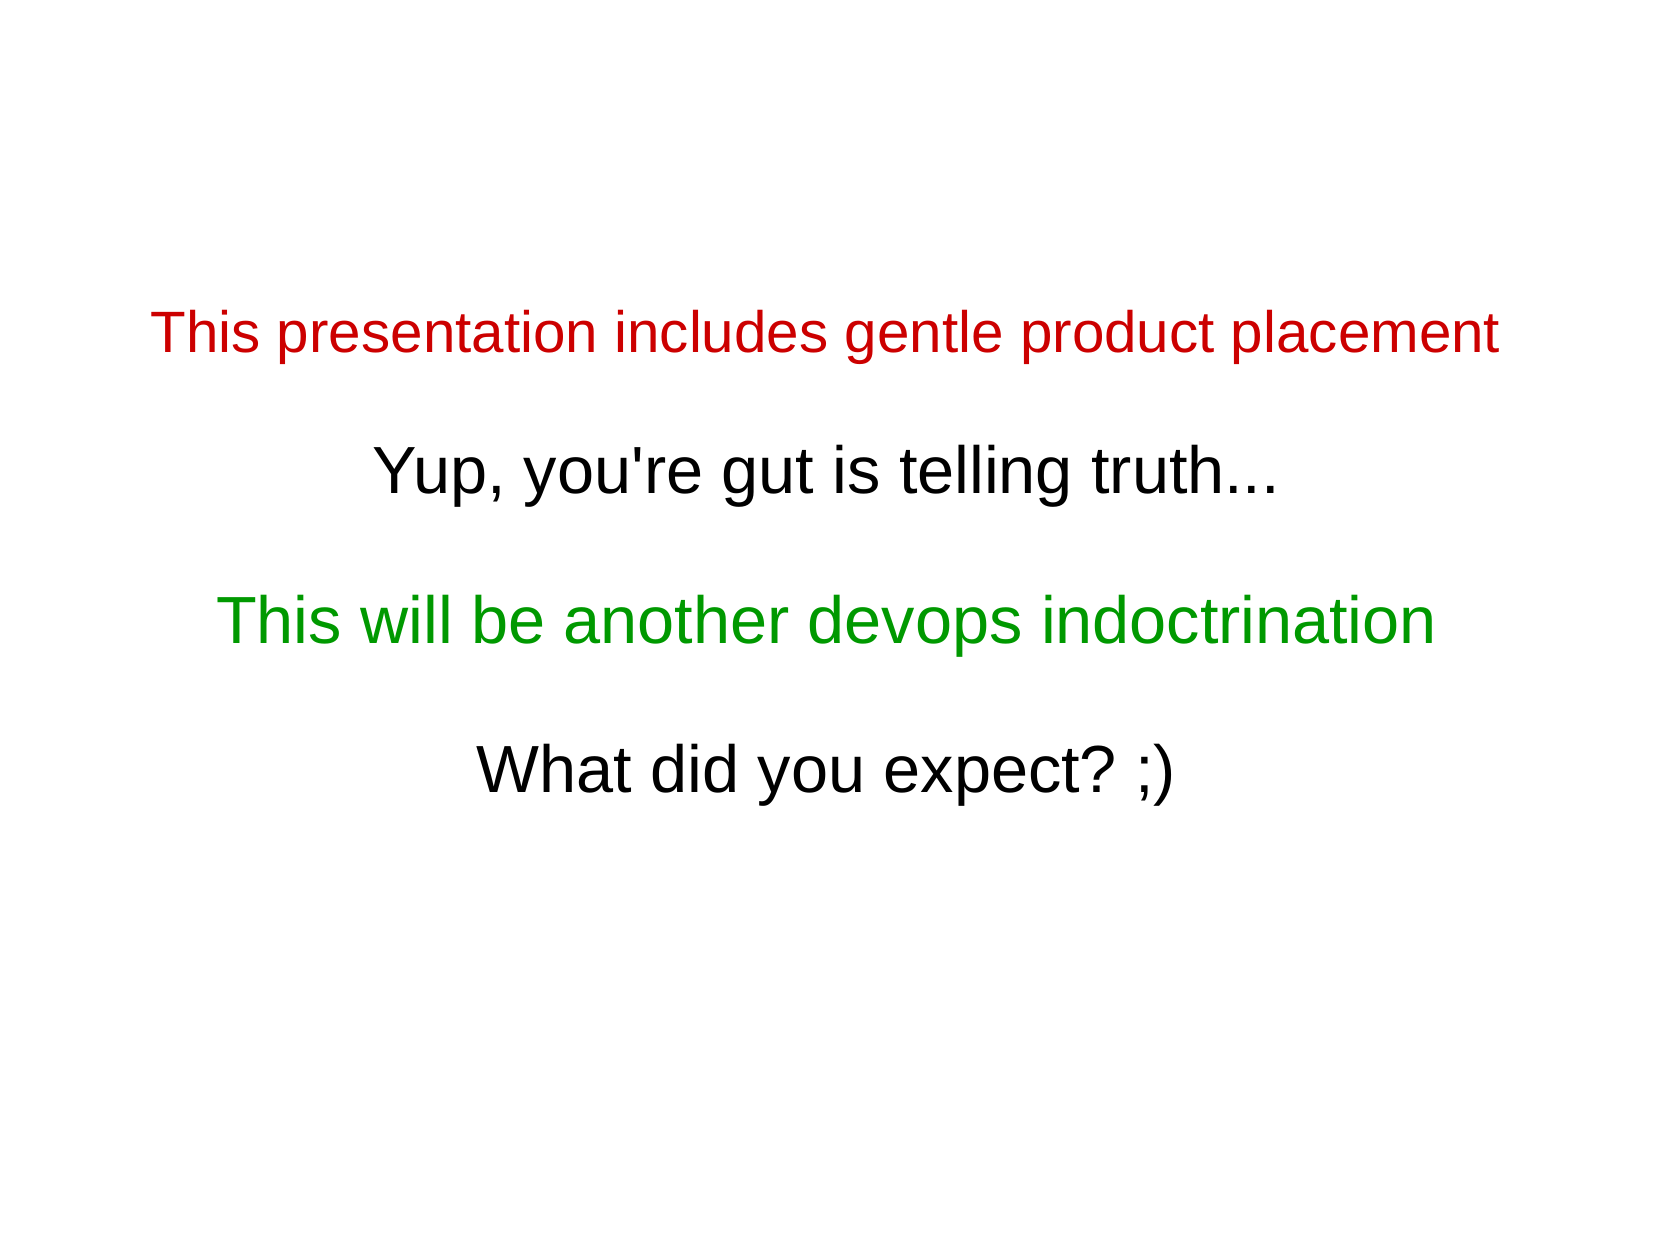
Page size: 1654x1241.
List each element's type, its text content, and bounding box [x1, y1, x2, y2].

text_box This presentation includes gentle product placement [135, 292, 1518, 373]
subtitle Yup, you're gut is telling truth... This will be another devops indoctrination What did you expect? ;) [82, 140, 1571, 1101]
